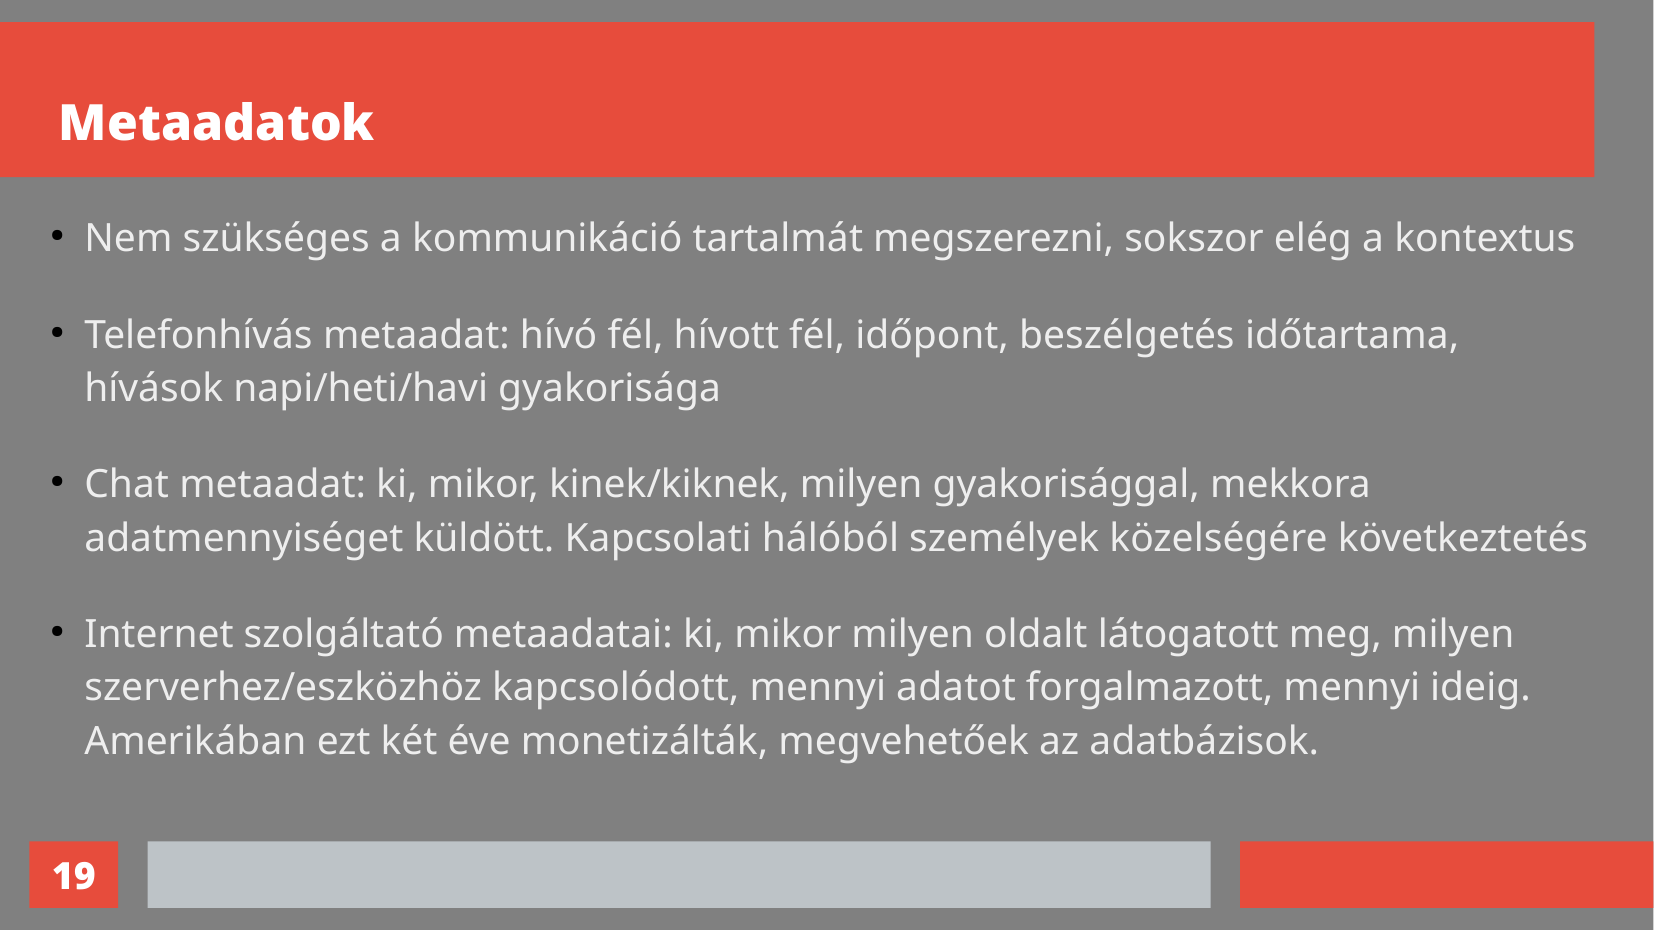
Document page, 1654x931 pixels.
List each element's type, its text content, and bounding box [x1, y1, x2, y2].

title Metaadatok [58, 44, 1595, 155]
list Nem szükséges a kommunikáció tartalmát megszerezni, sokszor elég a kontextus Telefonhívás metaadat: hívó fél, hívott fél, időpont, beszélgetés időtartama, hívások napi/heti/havi gyakorisága Chat metaadat: ki, mikor, kinek/kiknek, milyen gyakorisággal, mekkora adatmennyiséget küldött. Kapcsolati hálóból személyek közelségére következtetés Internet szolgáltató metaadatai: ki, mikor milyen oldalt látogatott meg, milyen szerverhez/eszközhöz kapcsolódott, mennyi adatot forgalmazott, mennyi ideig. Amerikában ezt két éve monetizálták, megvehetőek az adatbázisok. [50, 210, 1591, 811]
